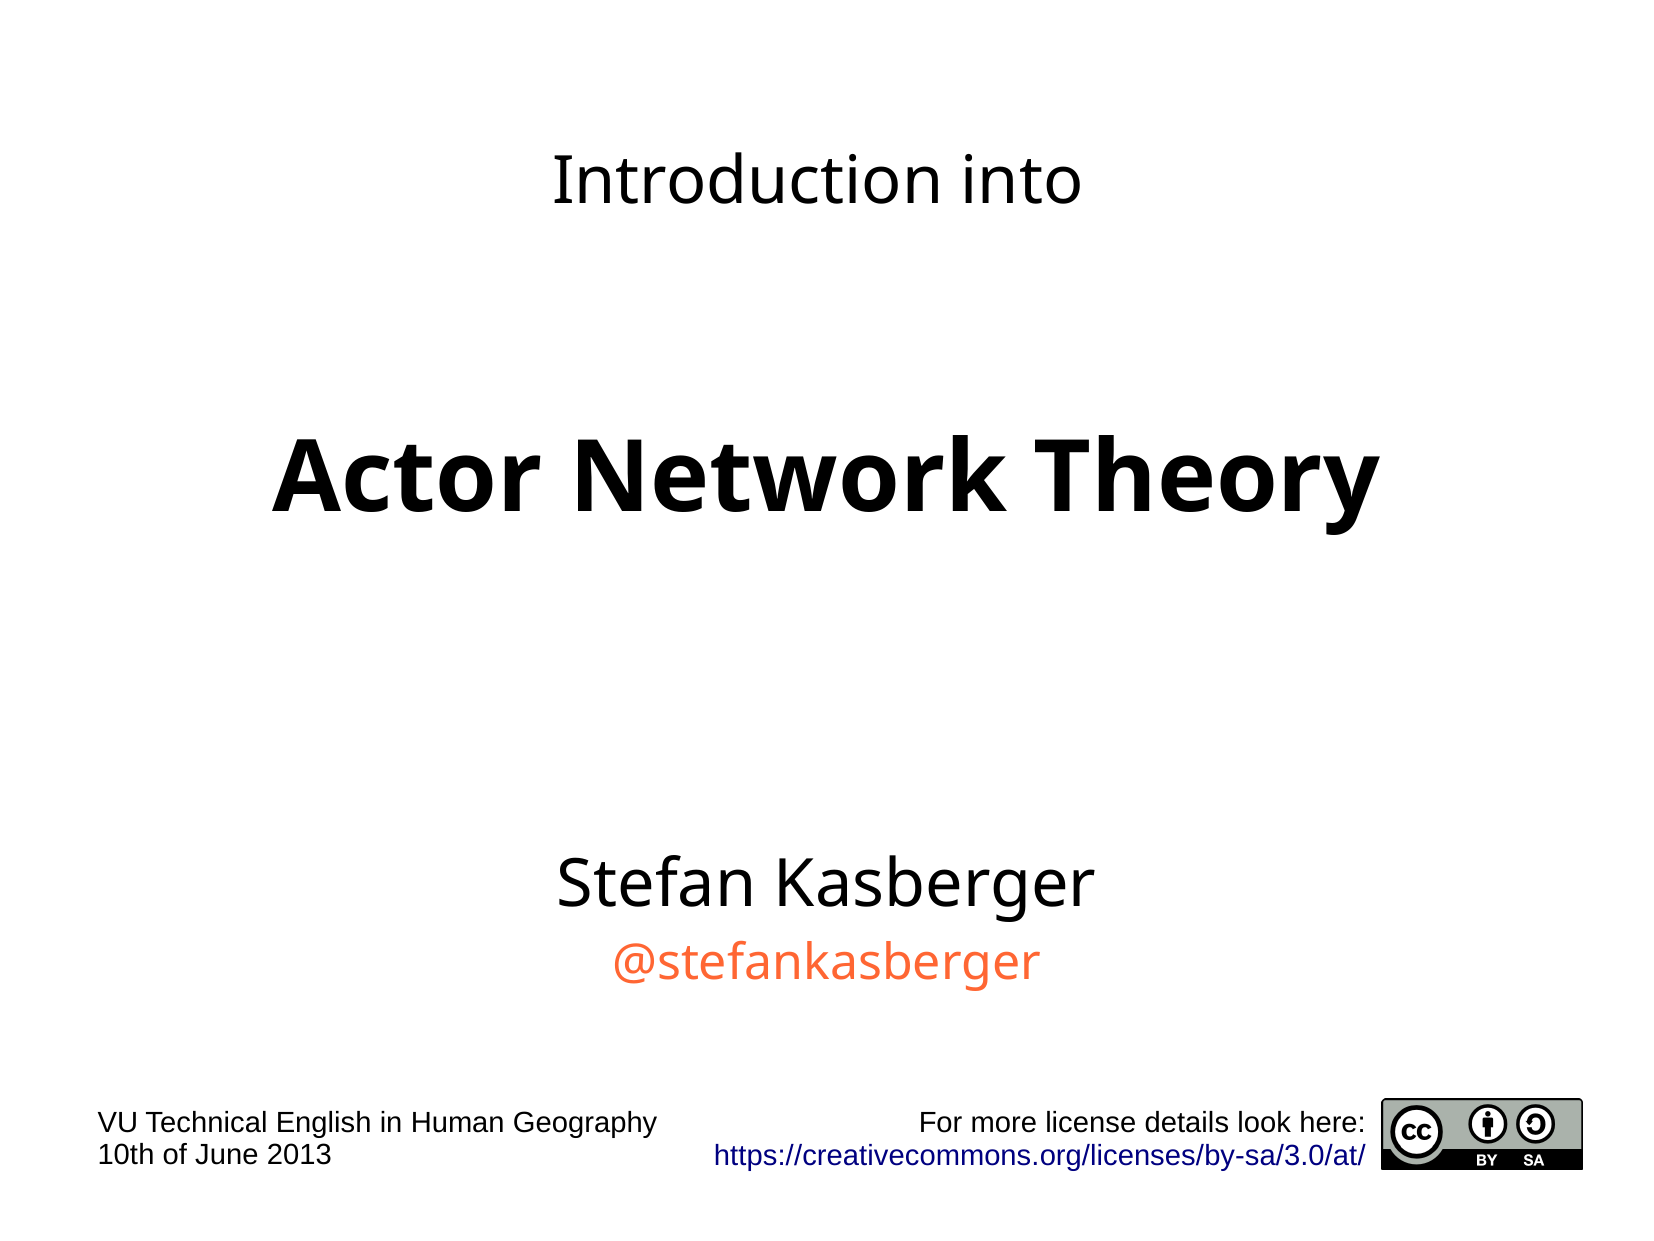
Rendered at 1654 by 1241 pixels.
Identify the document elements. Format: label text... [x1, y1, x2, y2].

text_box For more license details look here: https://creativecommons.org/licenses/by-sa/3.0/at/ [696, 1098, 1382, 1179]
text_box VU Technical English in Human Geography 10th of June 2013 [82, 1098, 696, 1179]
subtitle Introduction into Actor Network Theory Stefan Kasberger @stefankasberger [82, 153, 1571, 973]
picture [1381, 1098, 1583, 1170]
